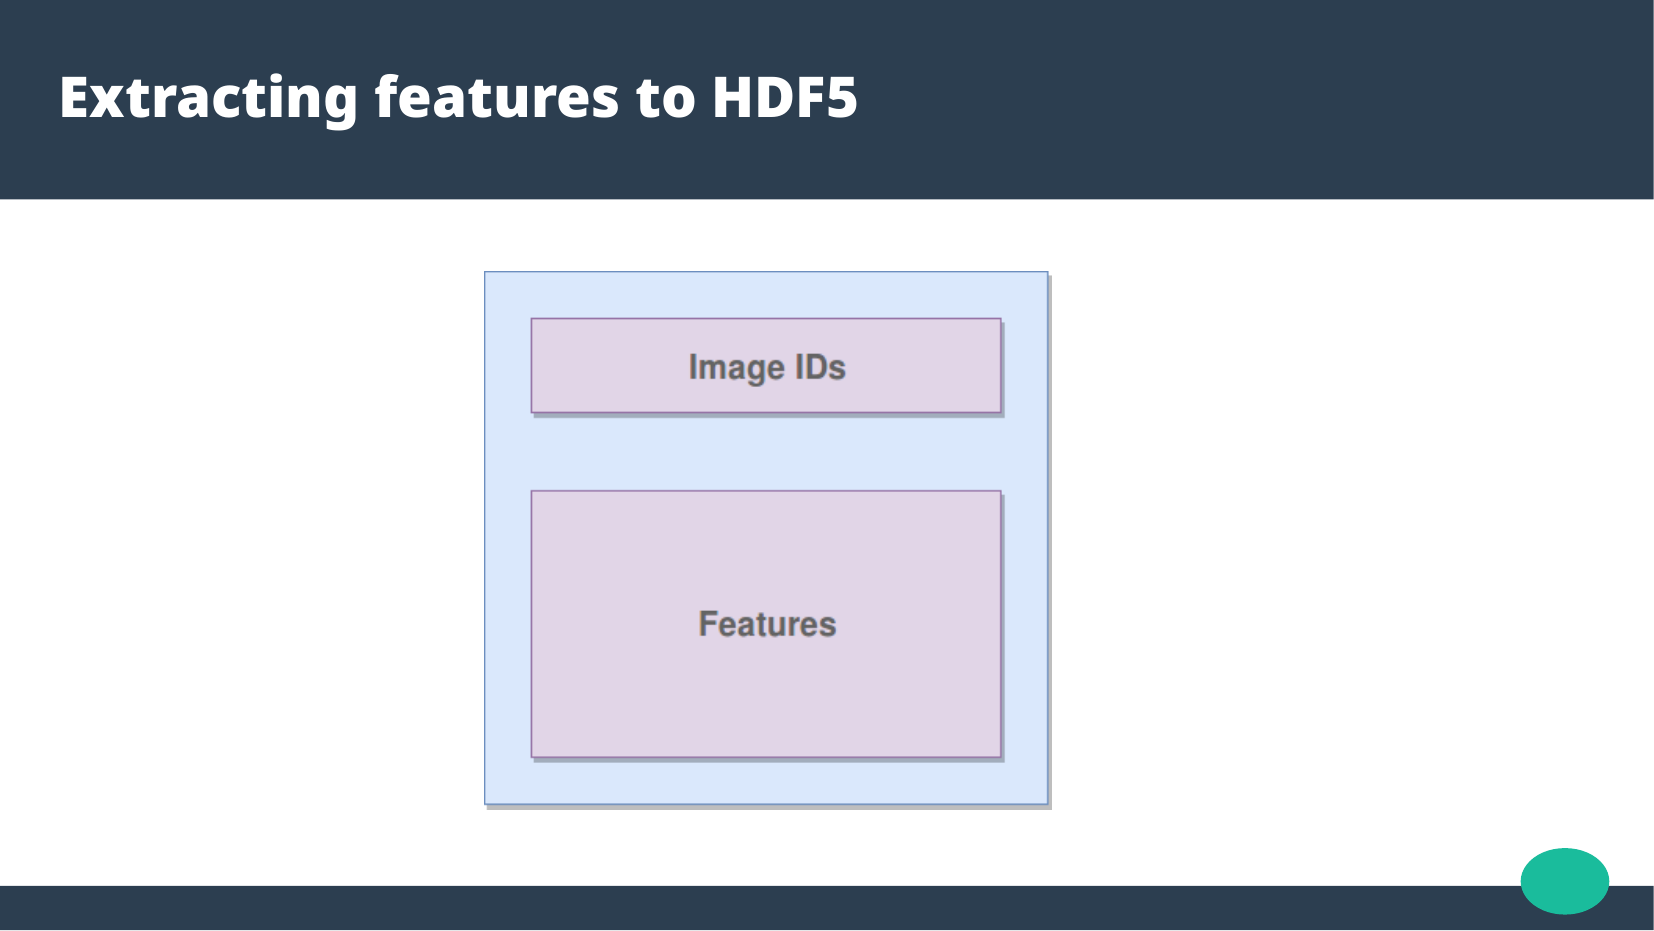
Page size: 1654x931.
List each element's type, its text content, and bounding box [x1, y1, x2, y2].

title Extracting features to HDF5 [59, 37, 1595, 155]
picture [484, 271, 1052, 810]
